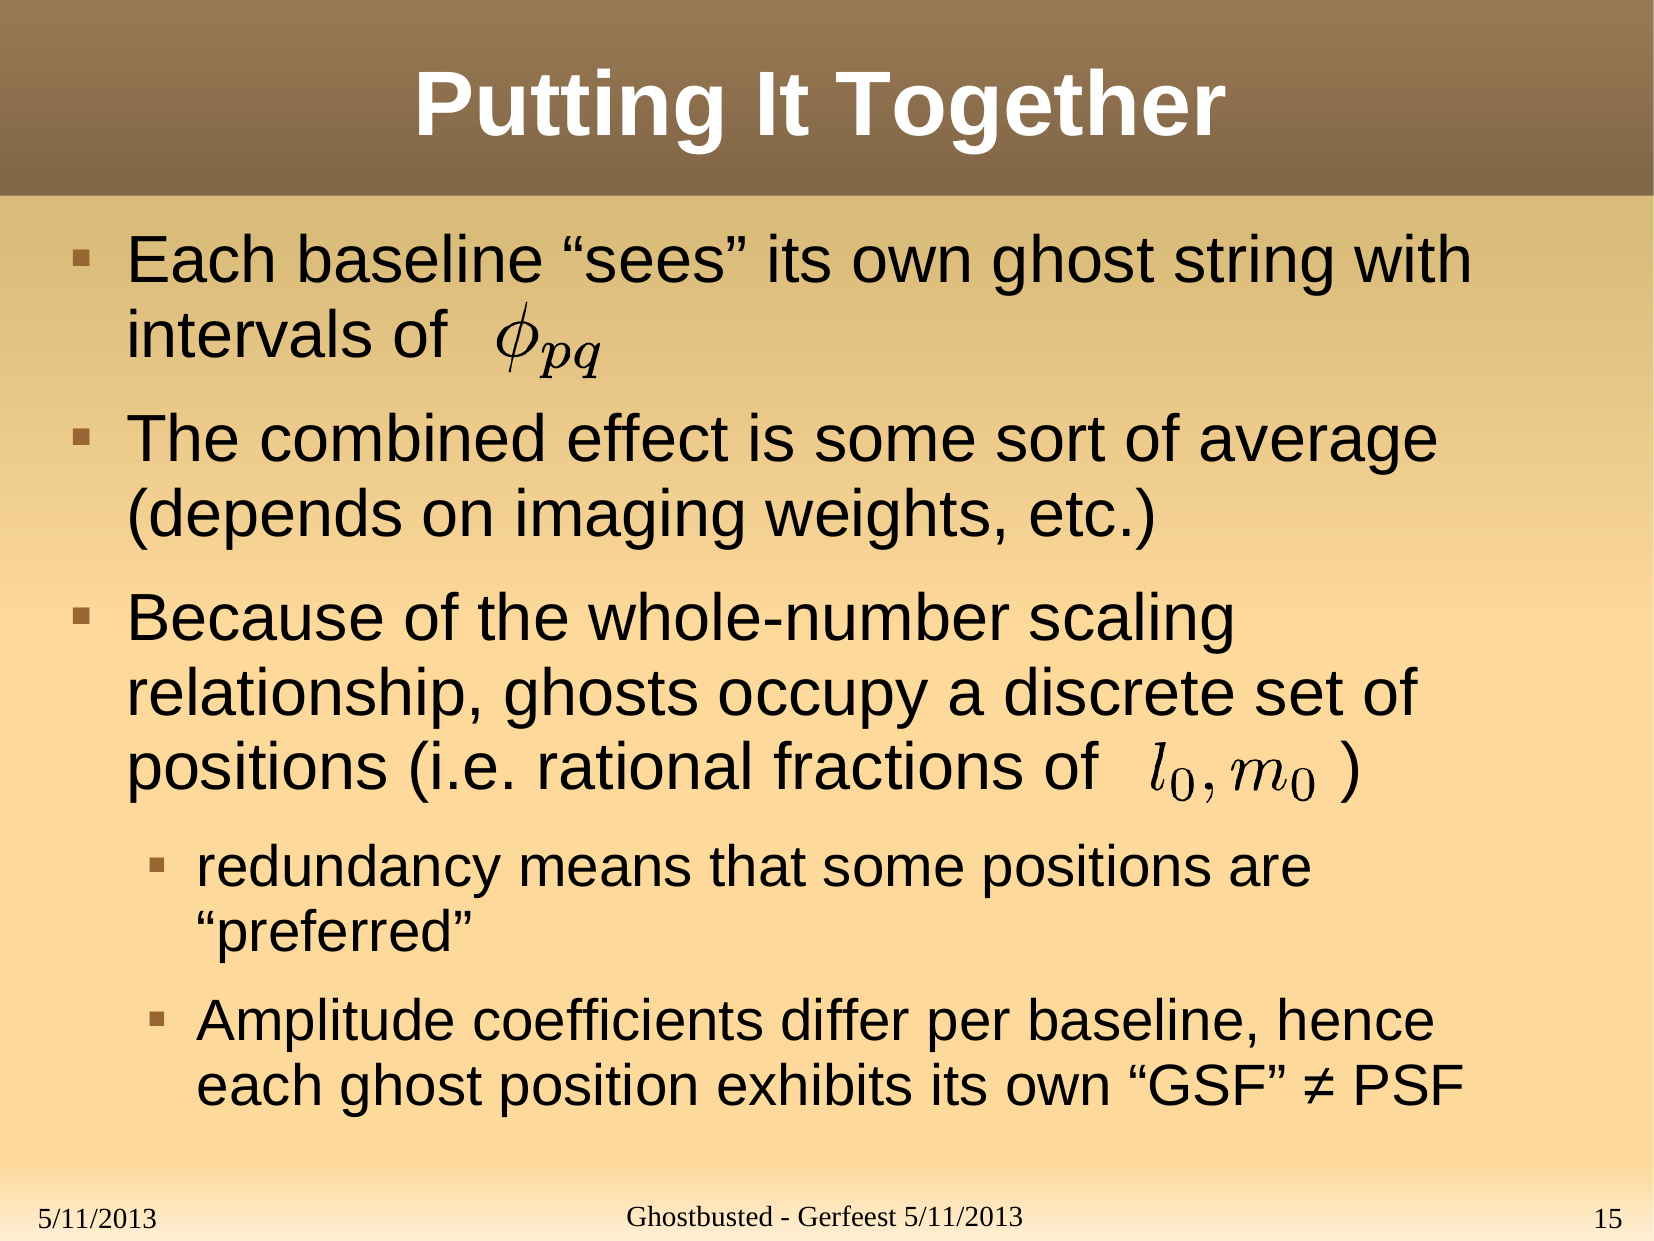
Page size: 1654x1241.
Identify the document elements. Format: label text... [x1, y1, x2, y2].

list Each baseline “sees” its own ghost string with intervals of The combined effect is some sort of average (depends on imaging weights, etc.) Because of the whole-number scaling relationship, ghosts occupy a discrete set of positions (i.e. rational fractions of ) redundancy means that some positions are “preferred” Amplitude coefficients differ per baseline, hence each ghost position exhibits its own “GSF” ≠ PSF [55, 221, 1544, 1118]
picture [0, 0, 1654, 1241]
title Putting It Together [76, 0, 1565, 208]
